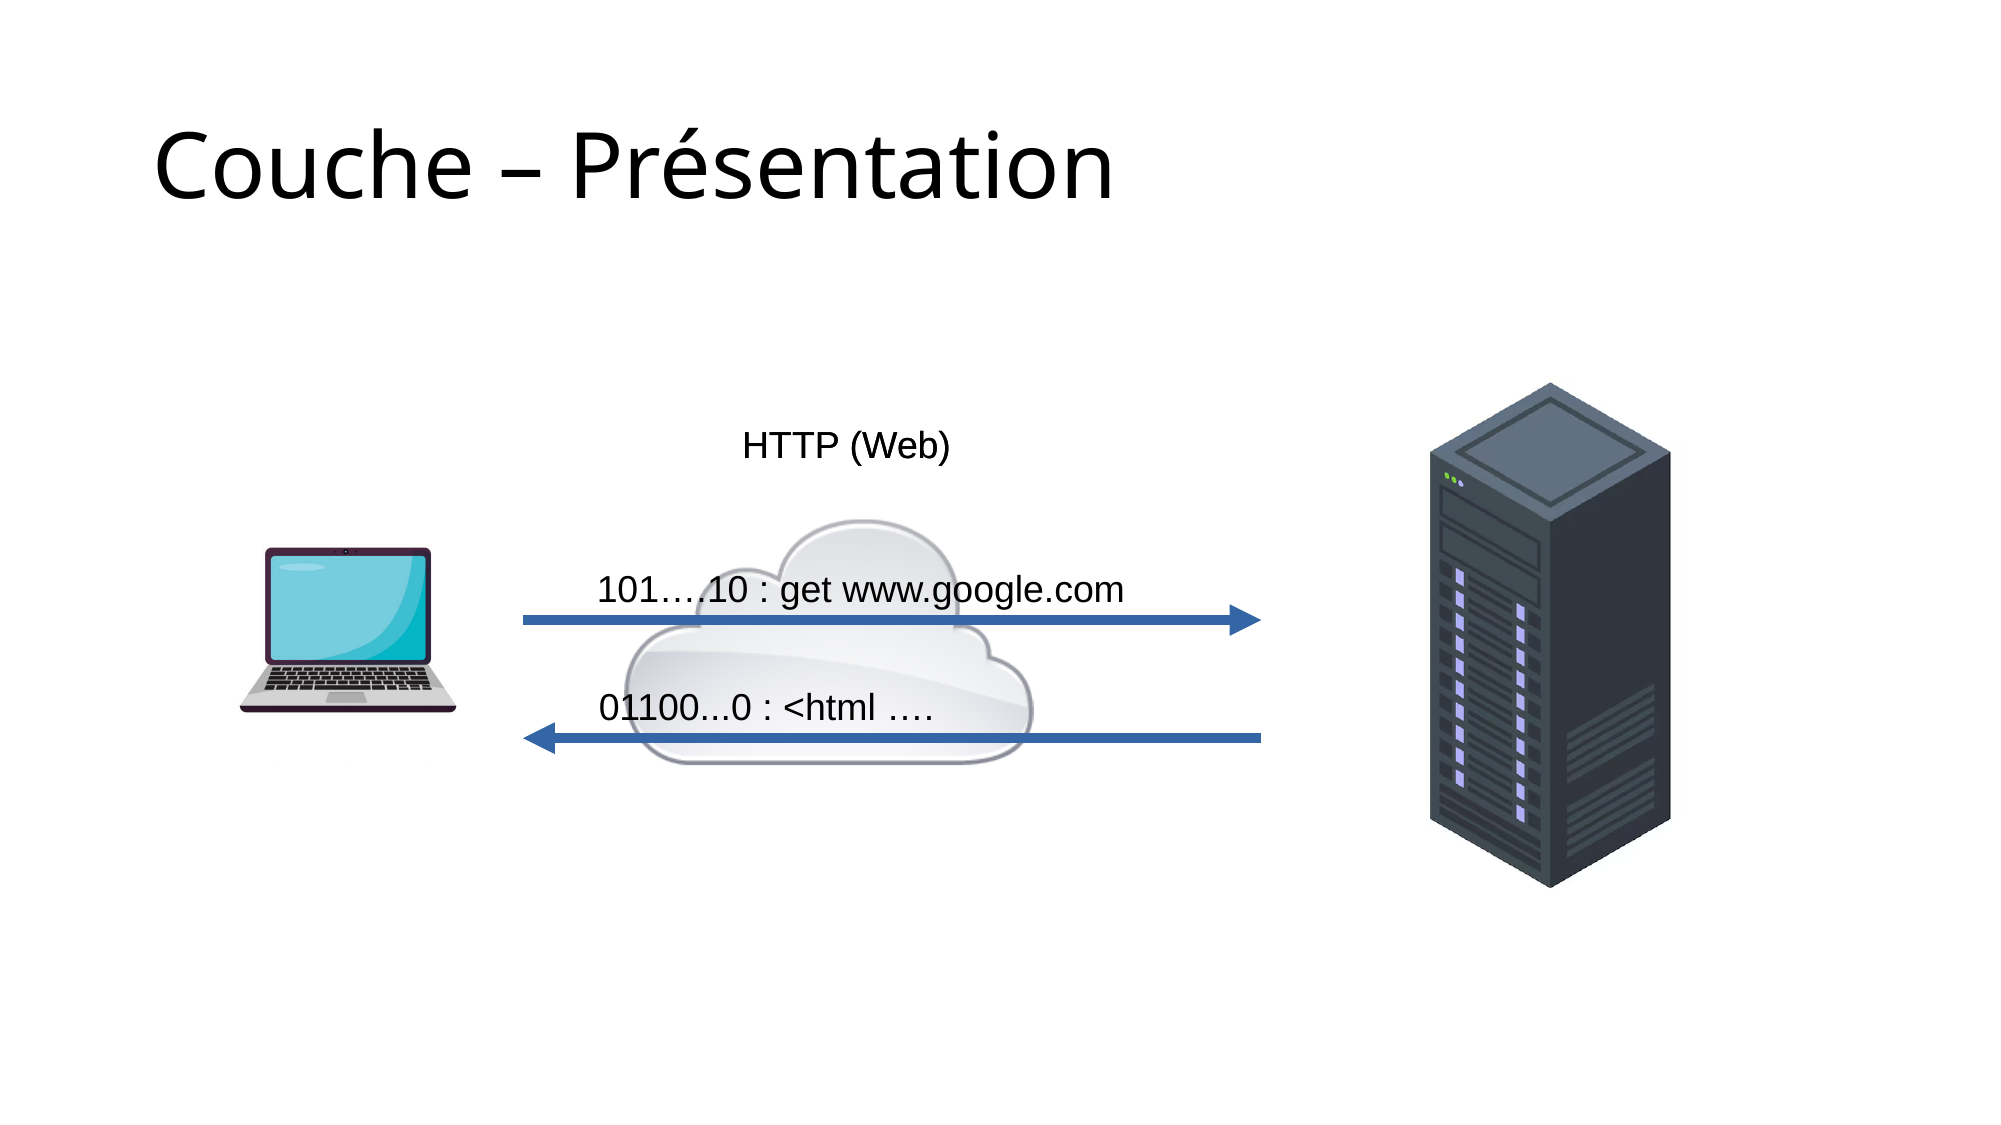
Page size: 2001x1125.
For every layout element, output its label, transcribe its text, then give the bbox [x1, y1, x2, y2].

text_box HTTP (Web) [727, 417, 967, 475]
picture [624, 625, 1034, 733]
picture [624, 438, 1034, 561]
picture [198, 492, 502, 764]
list [137, 299, 1863, 1014]
text_box 101….10 : get www.google.com [582, 561, 1142, 618]
picture [624, 743, 1034, 848]
title Couche – Présentation [137, 59, 1863, 278]
text_box 01100...0 : <html …. [584, 679, 950, 736]
picture [1269, 354, 1831, 916]
